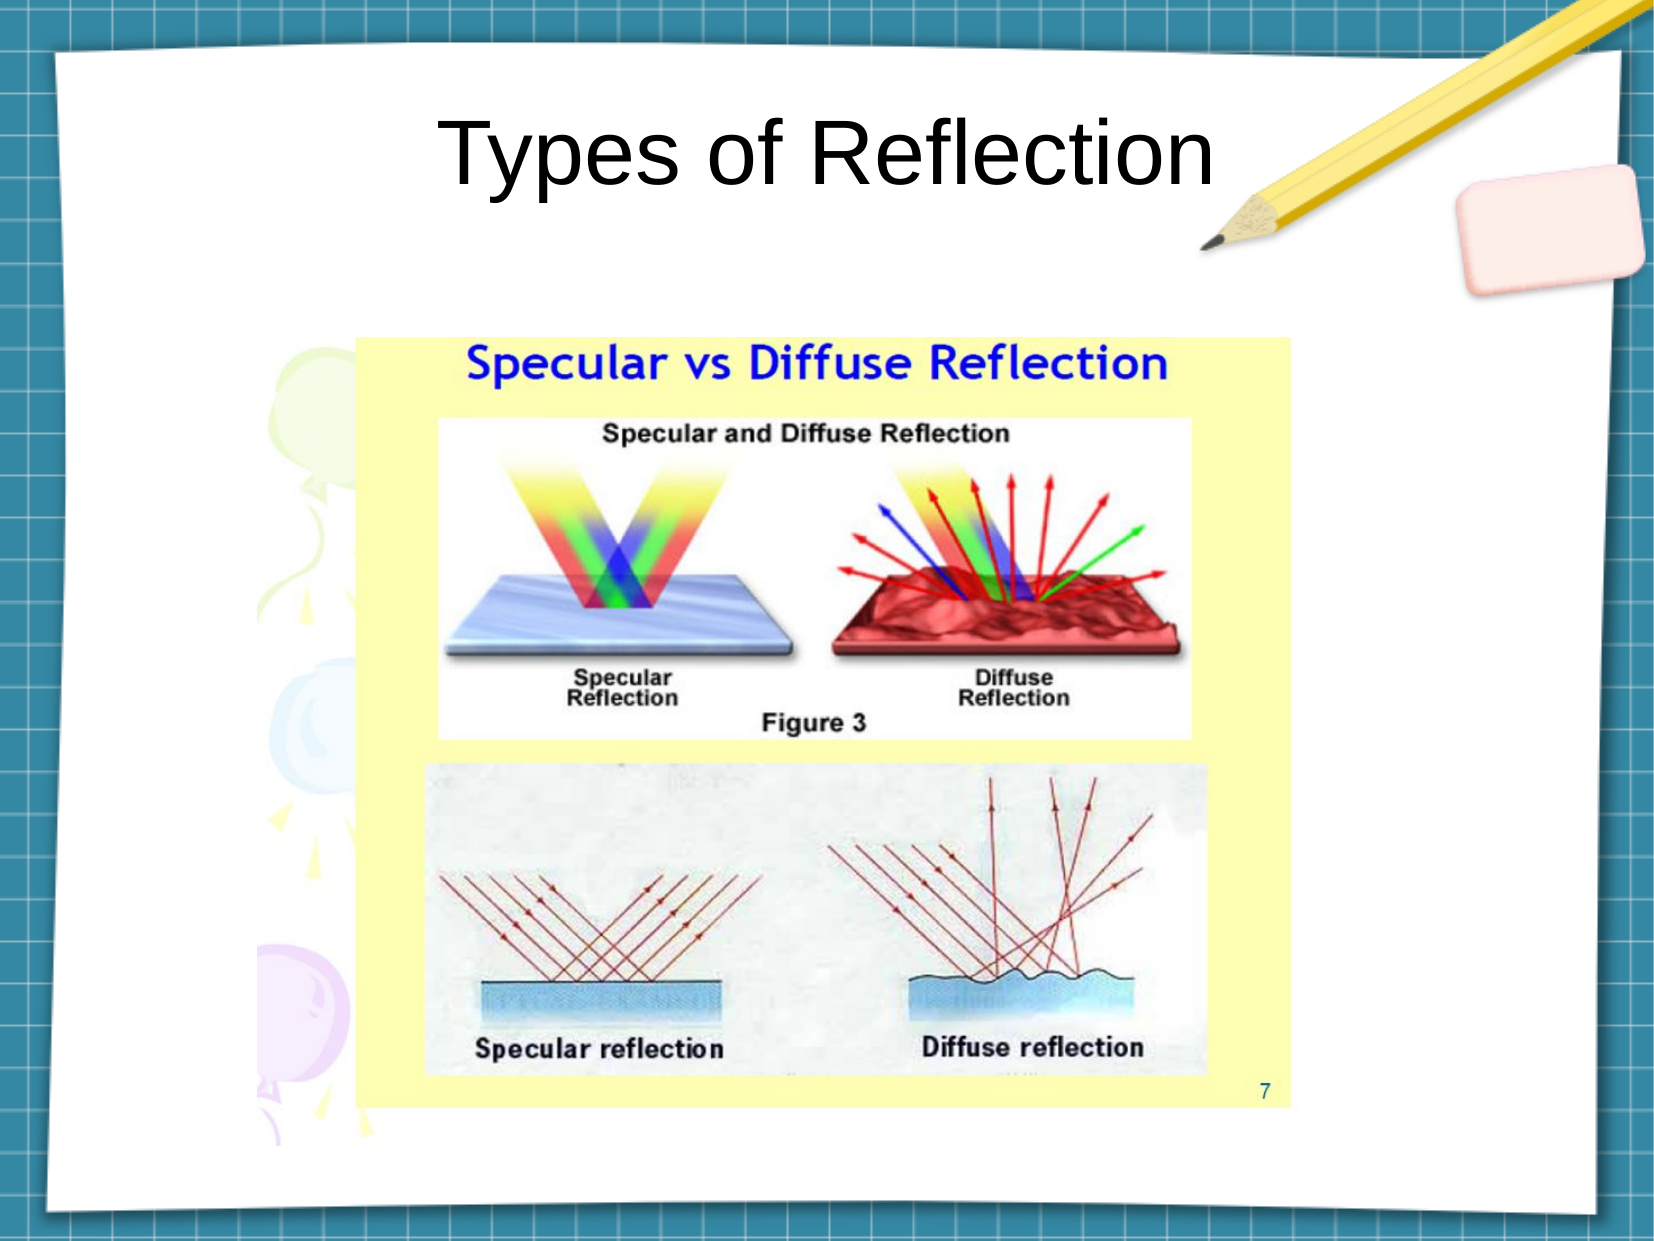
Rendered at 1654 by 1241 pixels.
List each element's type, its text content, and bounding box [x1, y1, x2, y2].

title Types of Reflection [82, 49, 1571, 257]
picture [0, 0, 1654, 1241]
